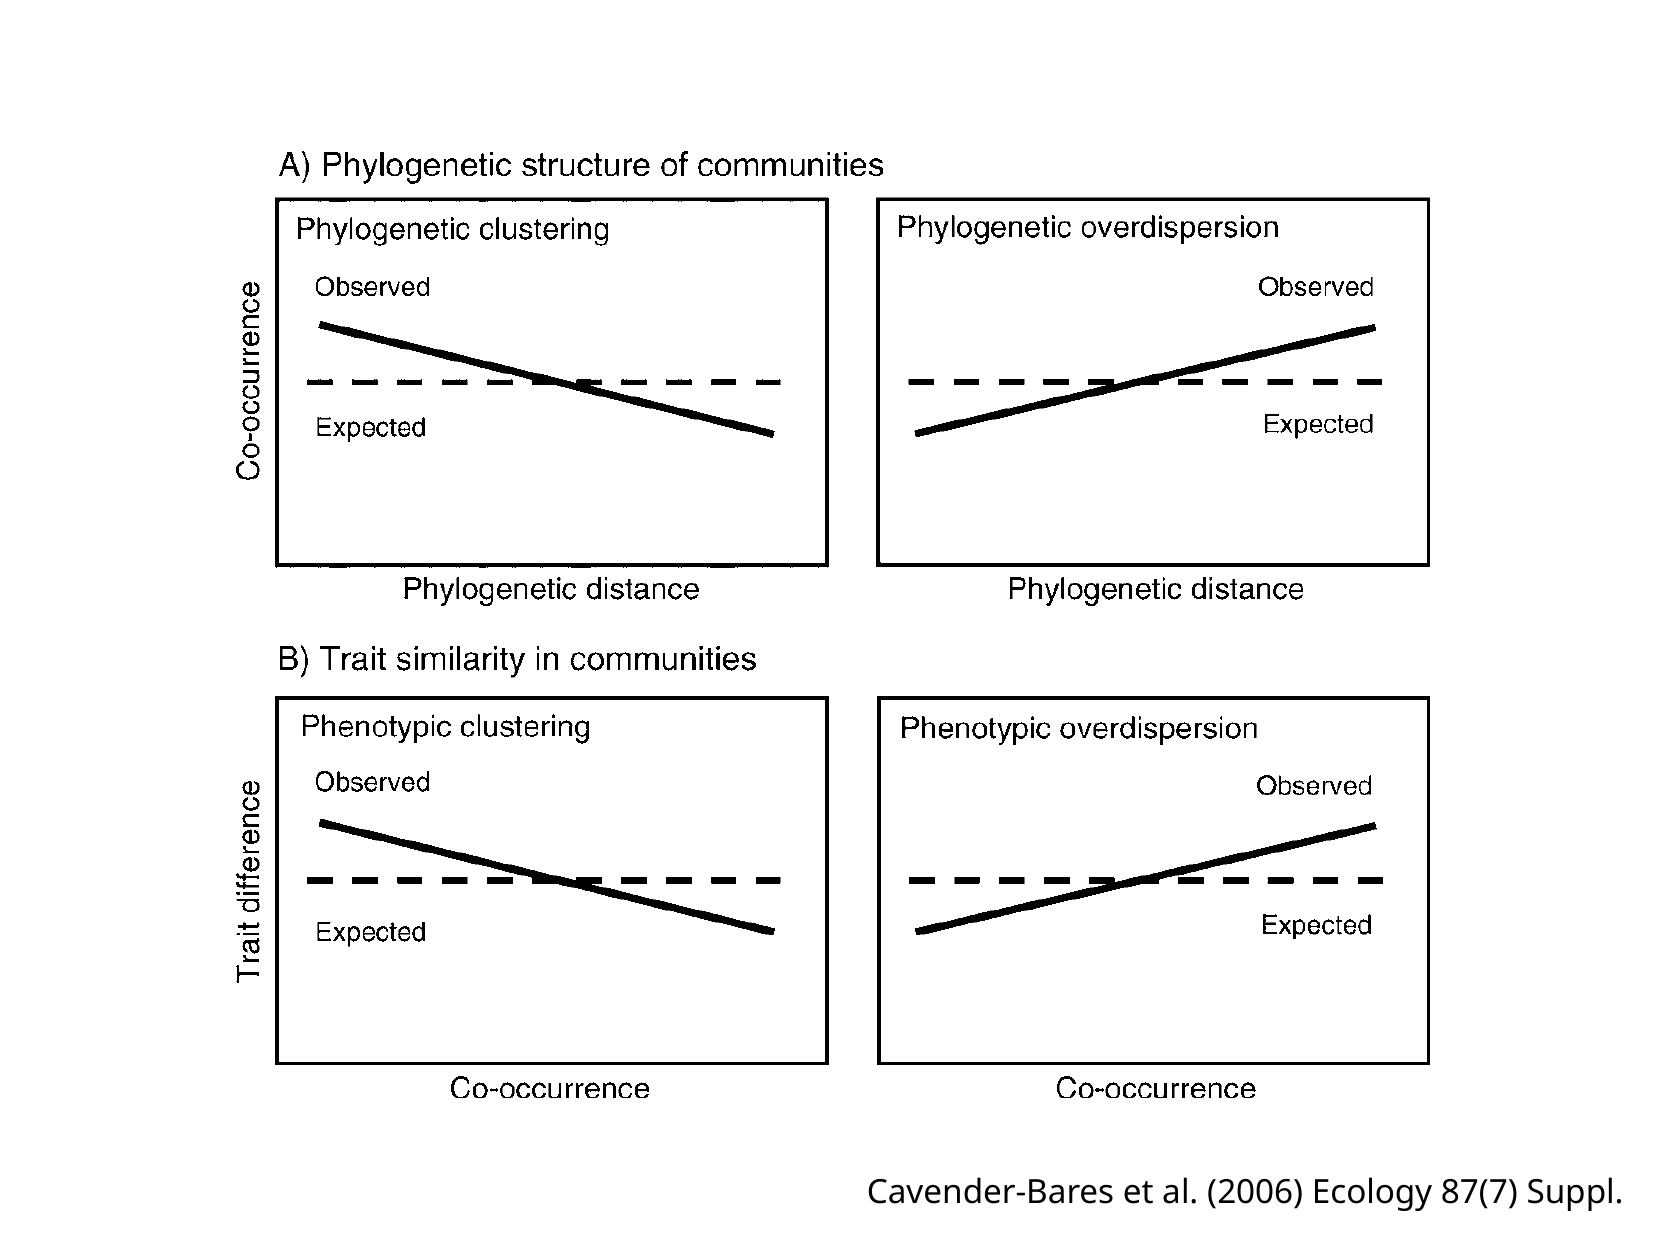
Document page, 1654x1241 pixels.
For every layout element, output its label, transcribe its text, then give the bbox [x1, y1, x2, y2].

text_box Cavender-Bares et al. (2006) Ecology 87(7) Suppl. [852, 1160, 1654, 1222]
picture [236, 151, 1430, 1098]
